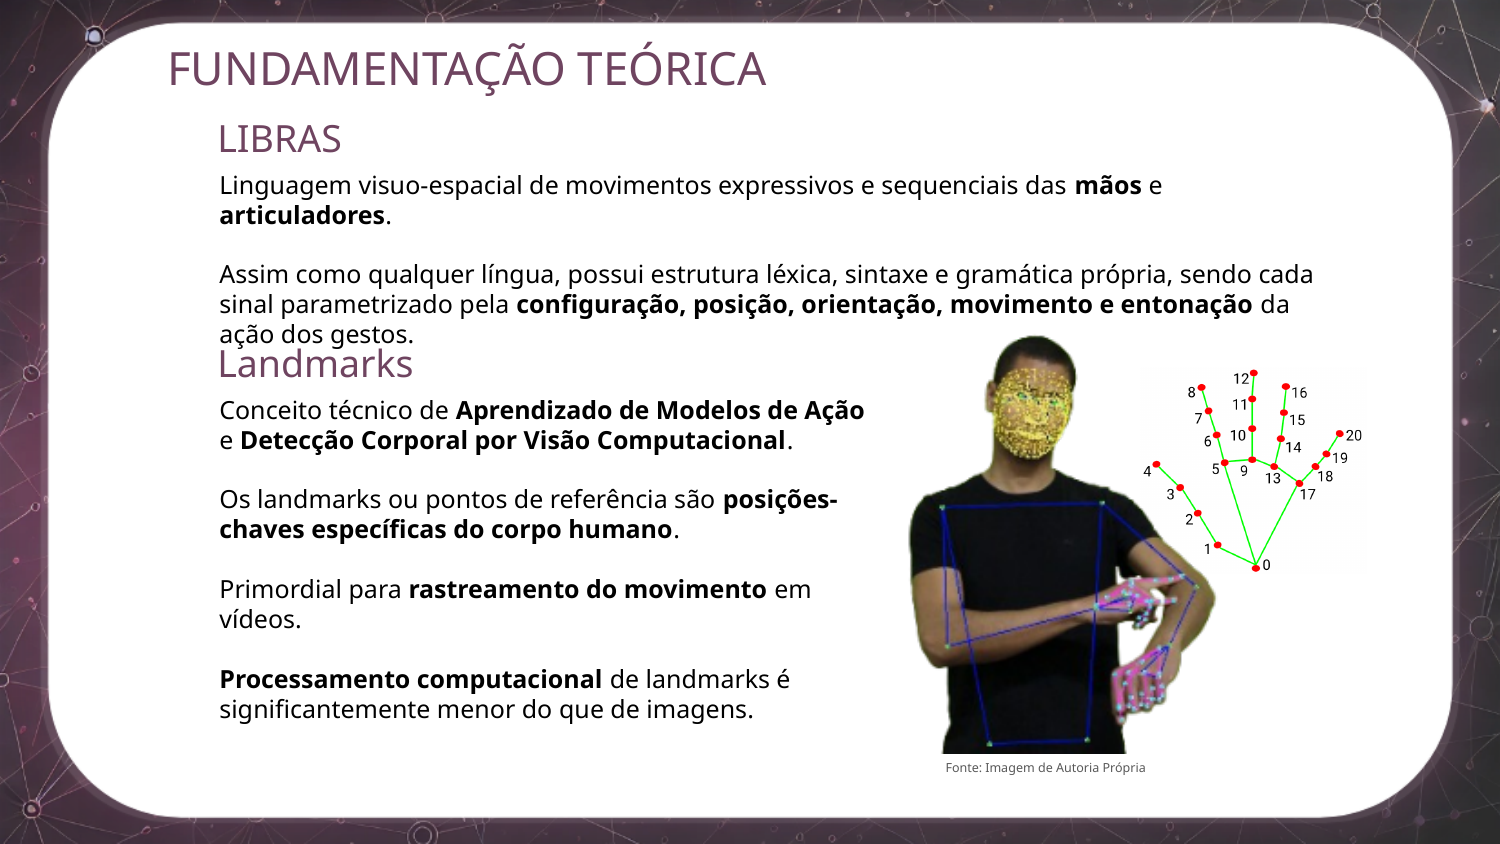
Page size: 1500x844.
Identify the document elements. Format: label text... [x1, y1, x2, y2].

text_box Conceito técnico de Aprendizado de Modelos de Ação e Detecção Corporal por Visão Computacional. Os landmarks ou pontos de referência são posições-chaves específicas do corpo humano. Primordial para rastreamento do movimento em vídeos. Processamento computacional de landmarks é significantemente menor do que de imagens. [204, 379, 849, 745]
text_box Landmarks [1245, 324, 1404, 424]
text_box Linguagem visuo-espacial de movimentos expressivos e sequenciais das mãos e articuladores. Assim como qualquer língua, possui estrutura léxica, sintaxe e gramática própria, sendo cada sinal parametrizado pela configuração, posição, orientação, movimento e entonação da ação dos gestos. [204, 154, 1342, 306]
picture [0, 0, 1500, 844]
text_box FUNDAMENTAÇÃO TEÓRICA [152, 24, 1354, 124]
text_box LIBRAS [202, 99, 1404, 199]
text_box Fonte: Imagem de Autoria Própria [930, 744, 1167, 801]
text_box Landmarks [202, 324, 849, 424]
